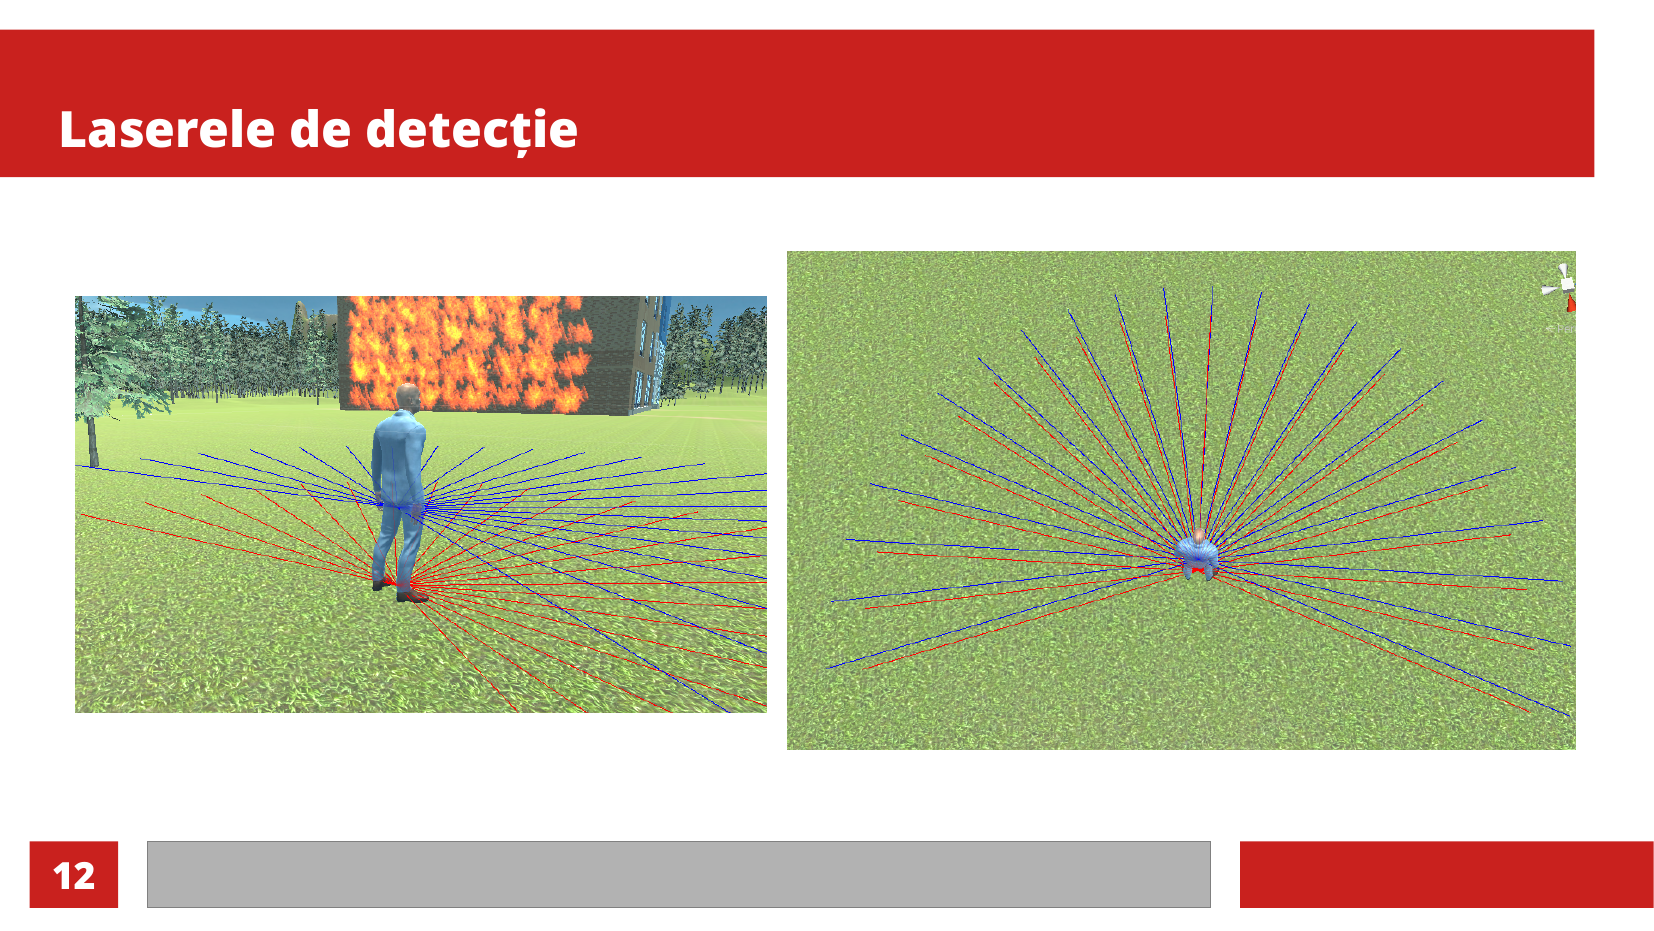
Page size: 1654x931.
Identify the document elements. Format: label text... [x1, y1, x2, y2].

picture [787, 251, 1576, 751]
picture [75, 296, 767, 713]
title Laserele de detecție [59, 44, 1595, 163]
